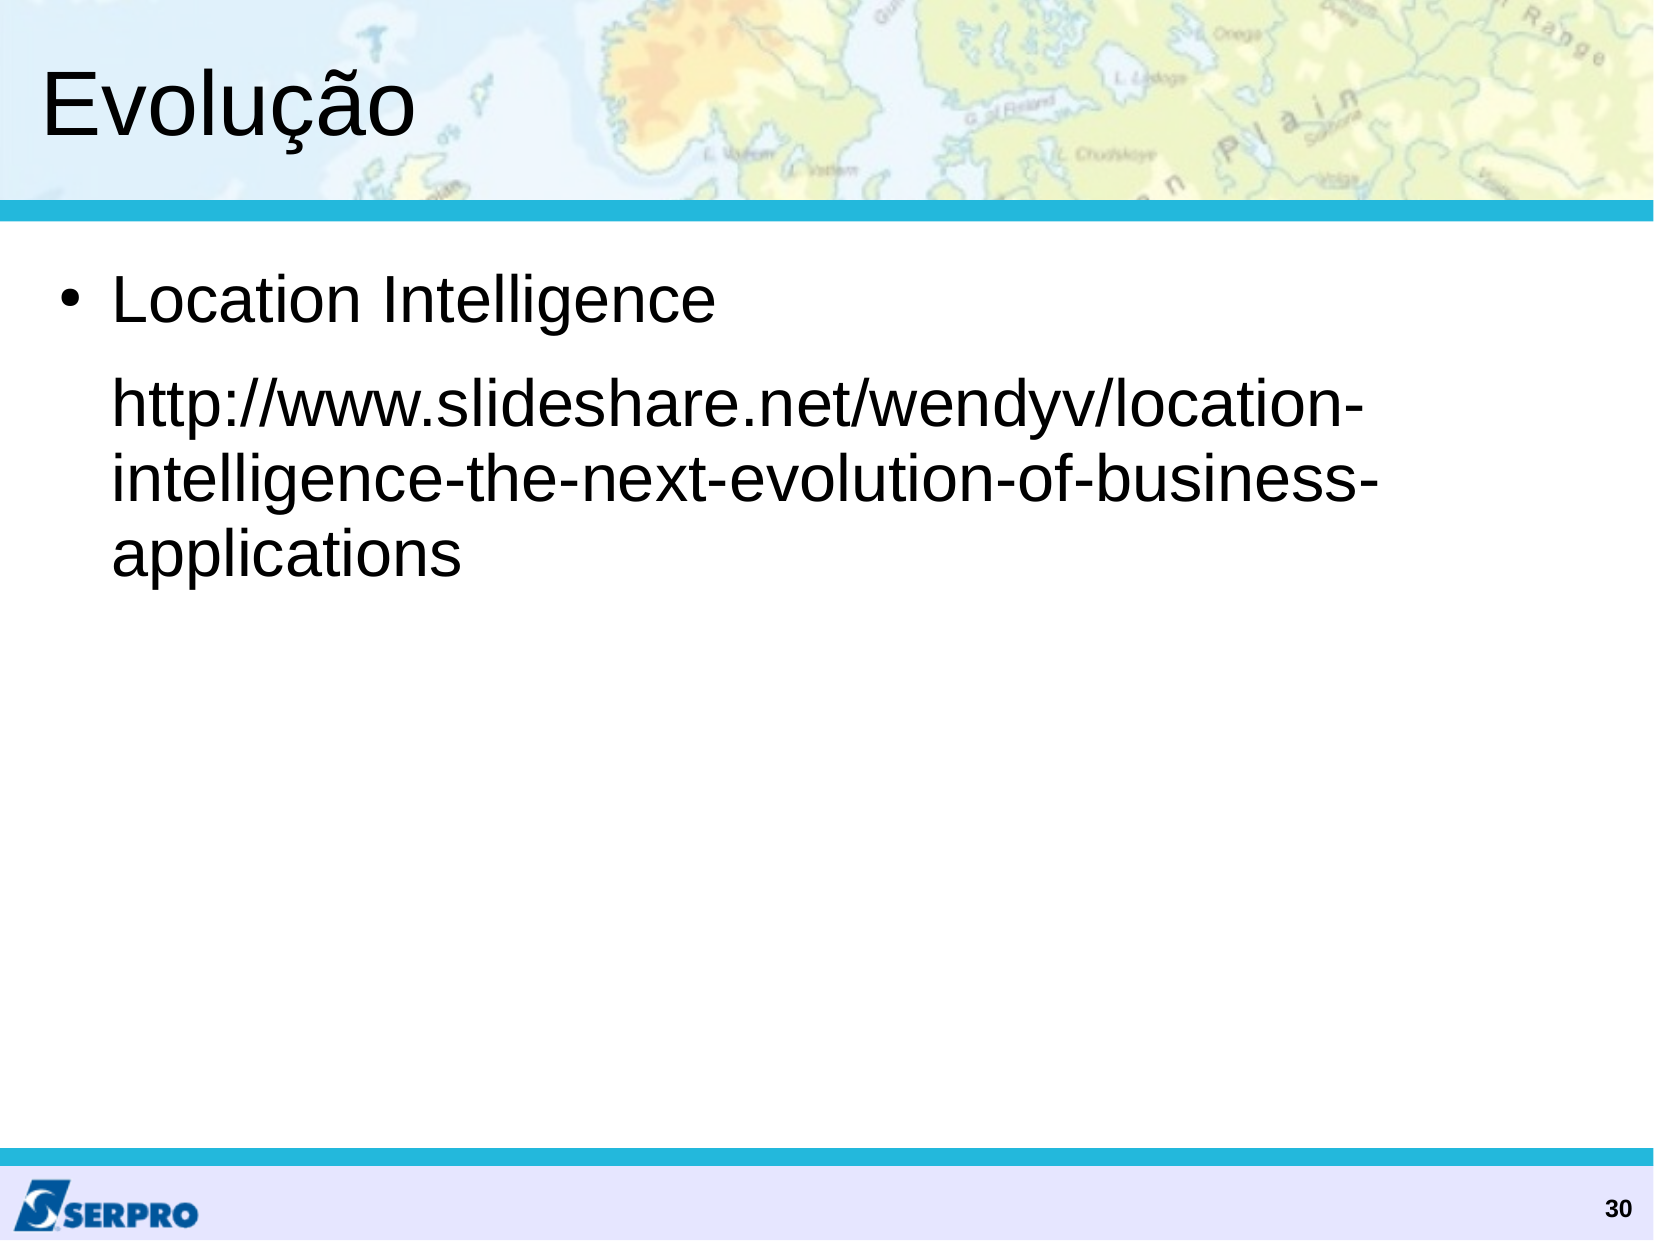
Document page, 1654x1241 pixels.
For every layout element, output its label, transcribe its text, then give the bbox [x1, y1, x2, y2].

title Evolução [40, 49, 1614, 159]
list Location Intelligence http://www.slideshare.net/wendyv/location-intelligence-the-next-evolution-of-business-applications [40, 261, 1616, 1081]
picture [10, 1177, 201, 1235]
